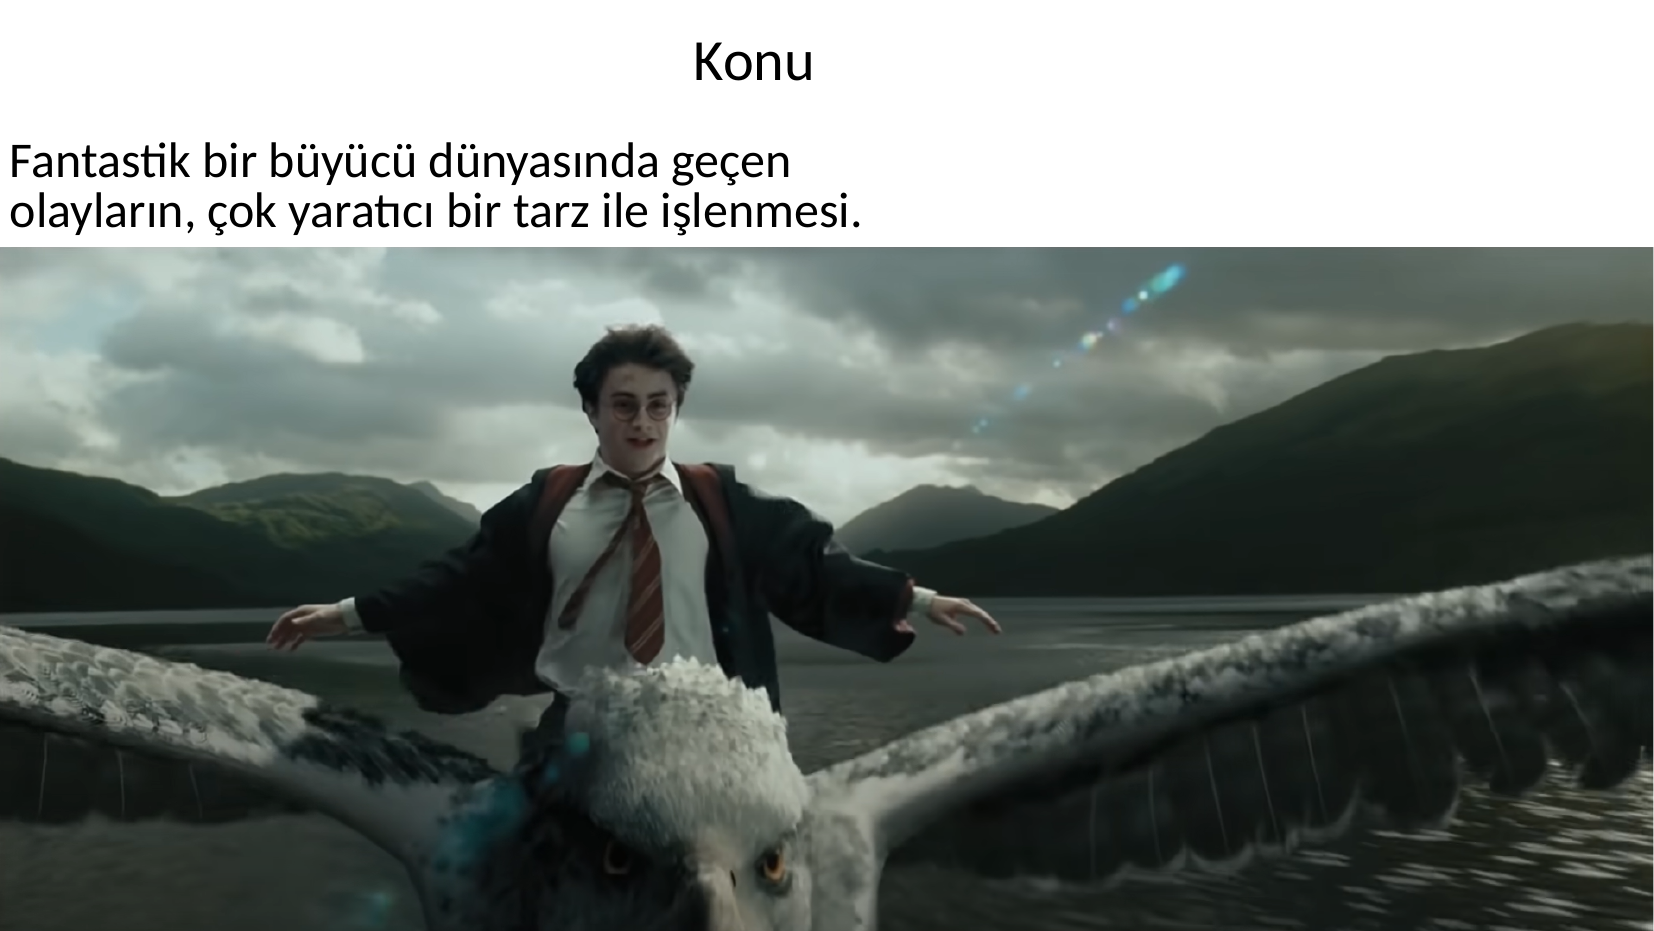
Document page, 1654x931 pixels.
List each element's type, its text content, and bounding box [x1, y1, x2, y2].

text_box Fantastik bir büyücü dünyasında geçen olayların, çok yaratıcı bir tarz ile işlenmesi. [0, 132, 941, 247]
text_box Konu [679, 29, 830, 103]
picture [0, 247, 1654, 931]
